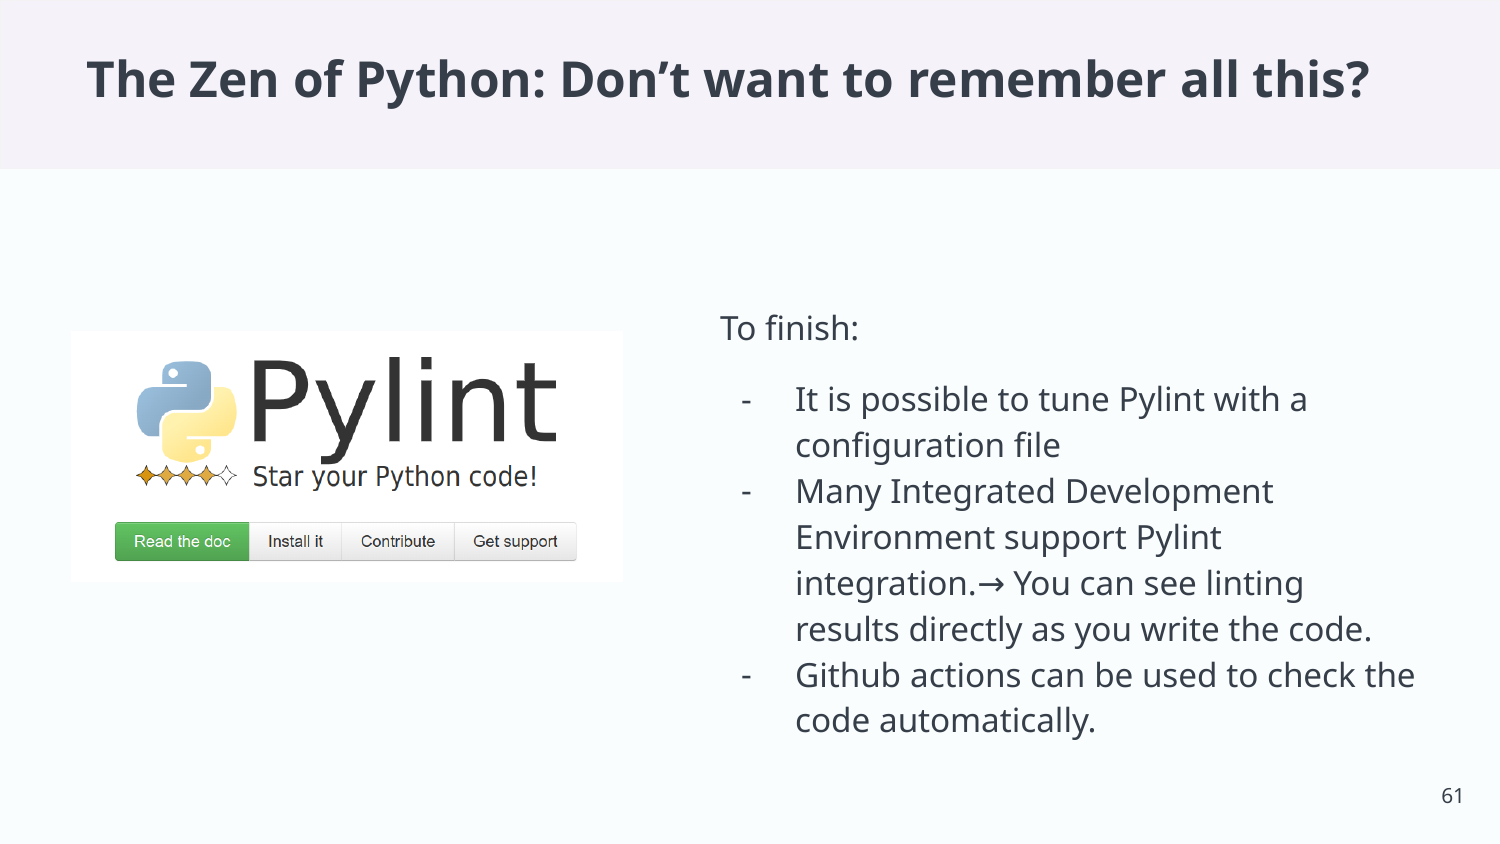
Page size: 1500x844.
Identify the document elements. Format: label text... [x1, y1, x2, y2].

slide_number <number> [1389, 764, 1480, 830]
text_box To finish: It is possible to tune Pylint with a configuration file Many Integrated Development Environment support Pylint integration.→ You can see linting results directly as you write the code. Github actions can be used to check the code automatically. [705, 286, 1434, 755]
title The Zen of Python: Don’t want to remember all this? [71, 33, 1411, 139]
picture [71, 331, 623, 582]
